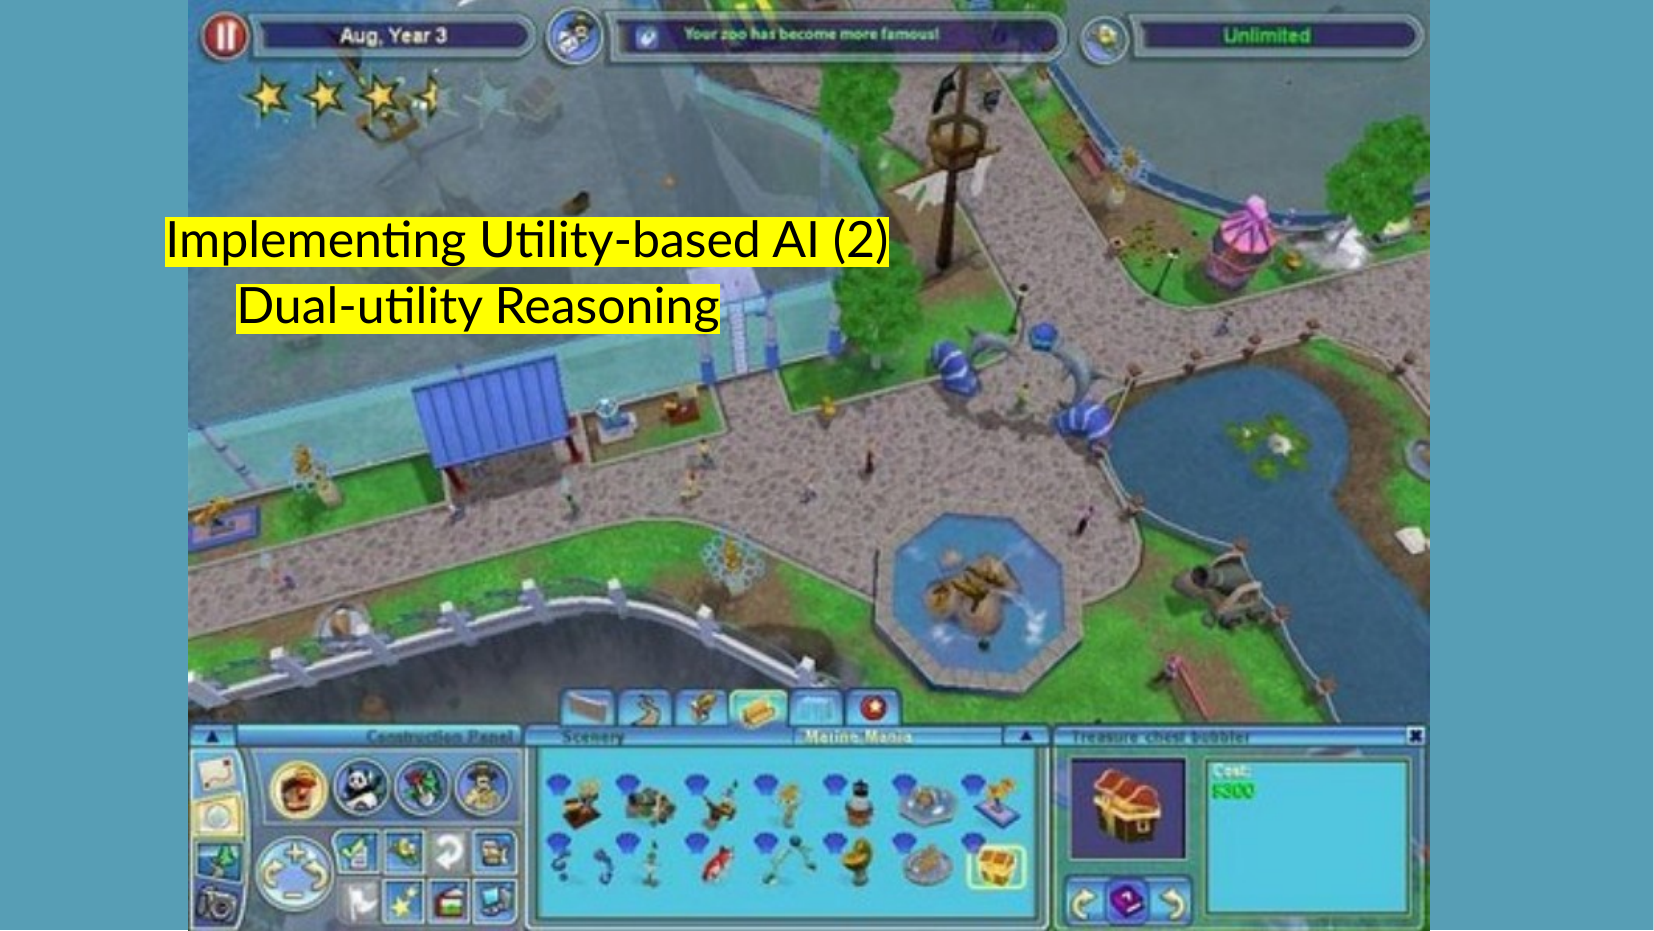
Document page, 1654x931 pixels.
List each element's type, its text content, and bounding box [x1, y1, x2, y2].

picture [188, 0, 1430, 217]
list Implementing Utility-based AI (2) Dual-utility Reasoning [94, 217, 1583, 839]
picture [188, 839, 1430, 931]
